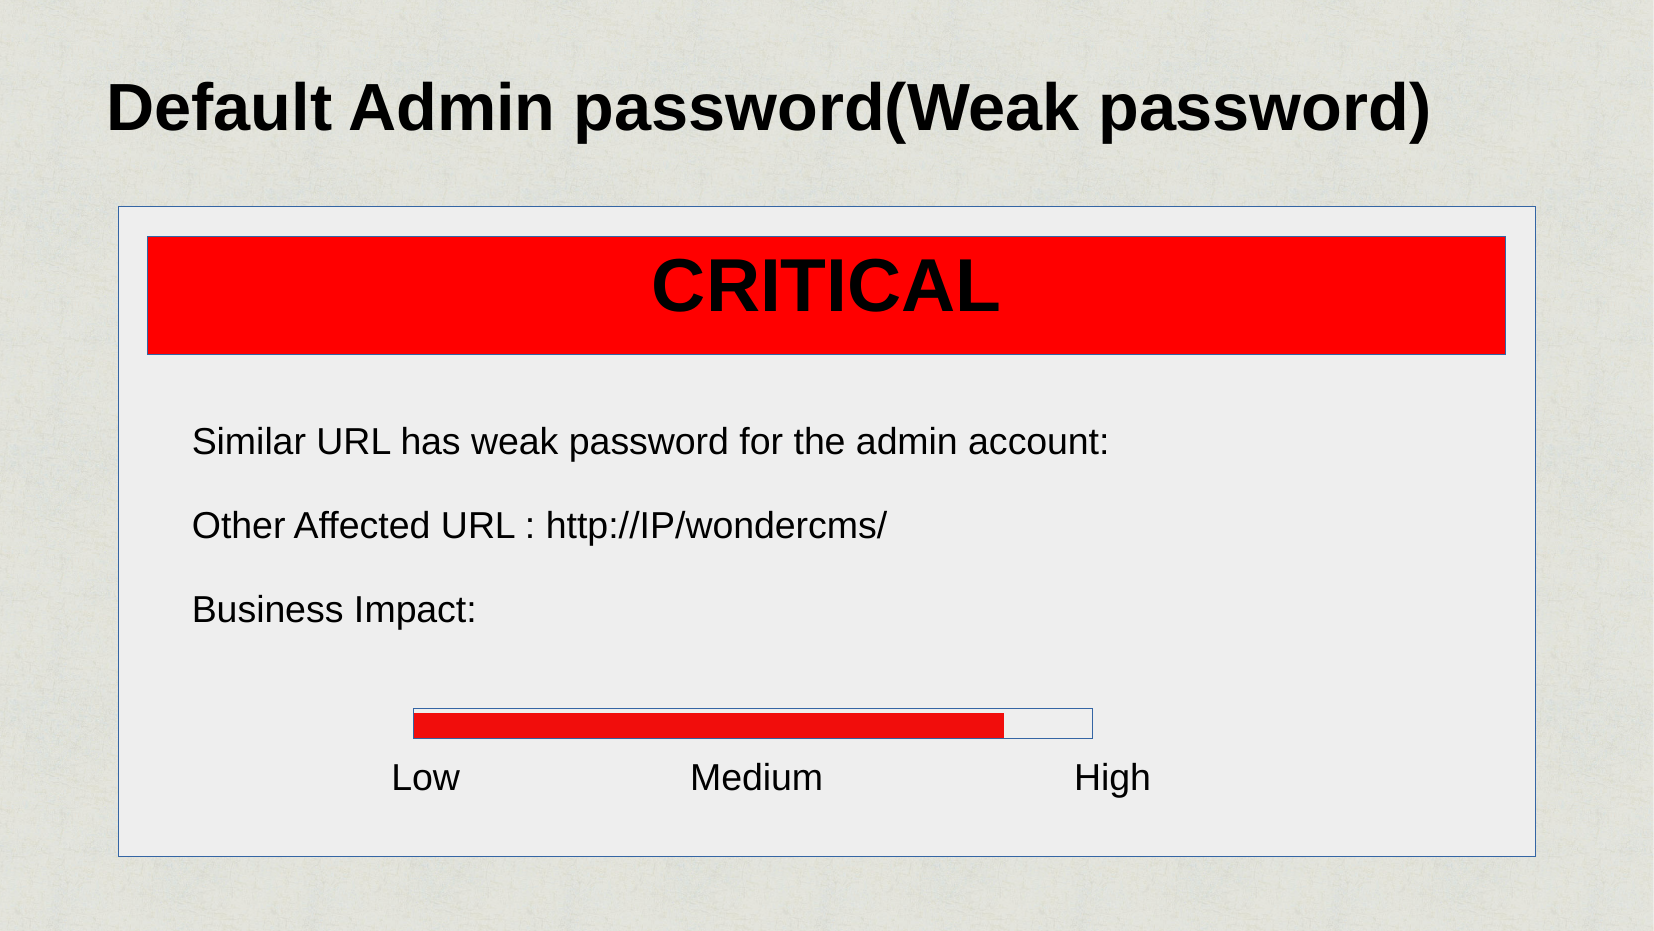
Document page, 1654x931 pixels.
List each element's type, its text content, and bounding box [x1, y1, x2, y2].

picture [0, 0, 1654, 931]
text_box [118, 206, 1536, 857]
title Default Admin password(Weak password) [106, 29, 1595, 185]
text_box Similar URL has weak password for the admin account: Other Affected URL : http://IP/wondercms/ Business Impact: Low Medium High [177, 413, 1477, 827]
text_box CRITICAL [147, 236, 1506, 355]
